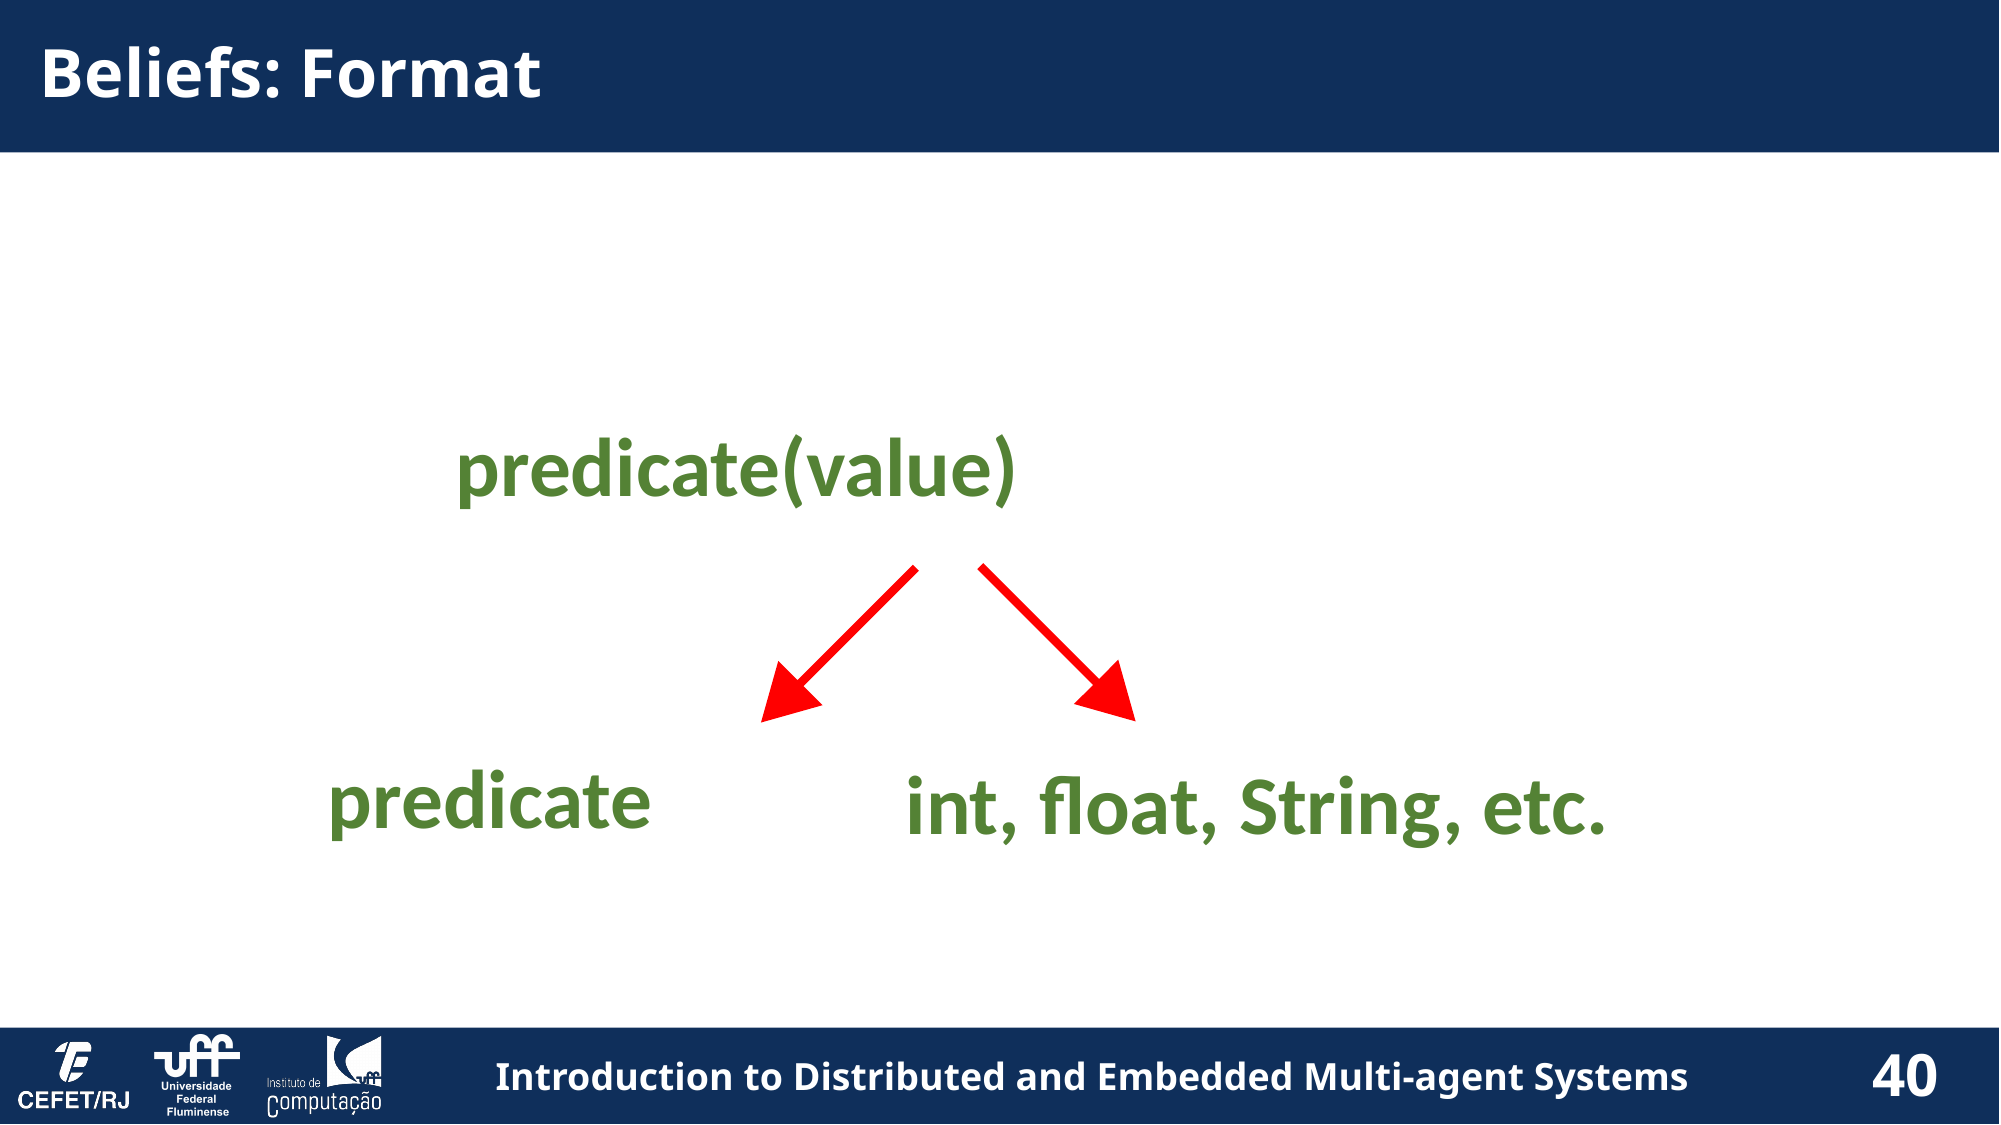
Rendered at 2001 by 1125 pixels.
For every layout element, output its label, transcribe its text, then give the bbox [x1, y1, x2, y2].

text_box predicate(value) [29, 405, 1464, 521]
text_box [977, 563, 1136, 722]
text_box [760, 564, 919, 723]
picture [153, 1033, 241, 1121]
text_box Beliefs: Format [25, 23, 1999, 119]
picture [18, 1021, 129, 1125]
picture [265, 1033, 383, 1118]
text_box int, float, String, etc. [890, 744, 1949, 856]
text_box predicate [312, 738, 850, 947]
